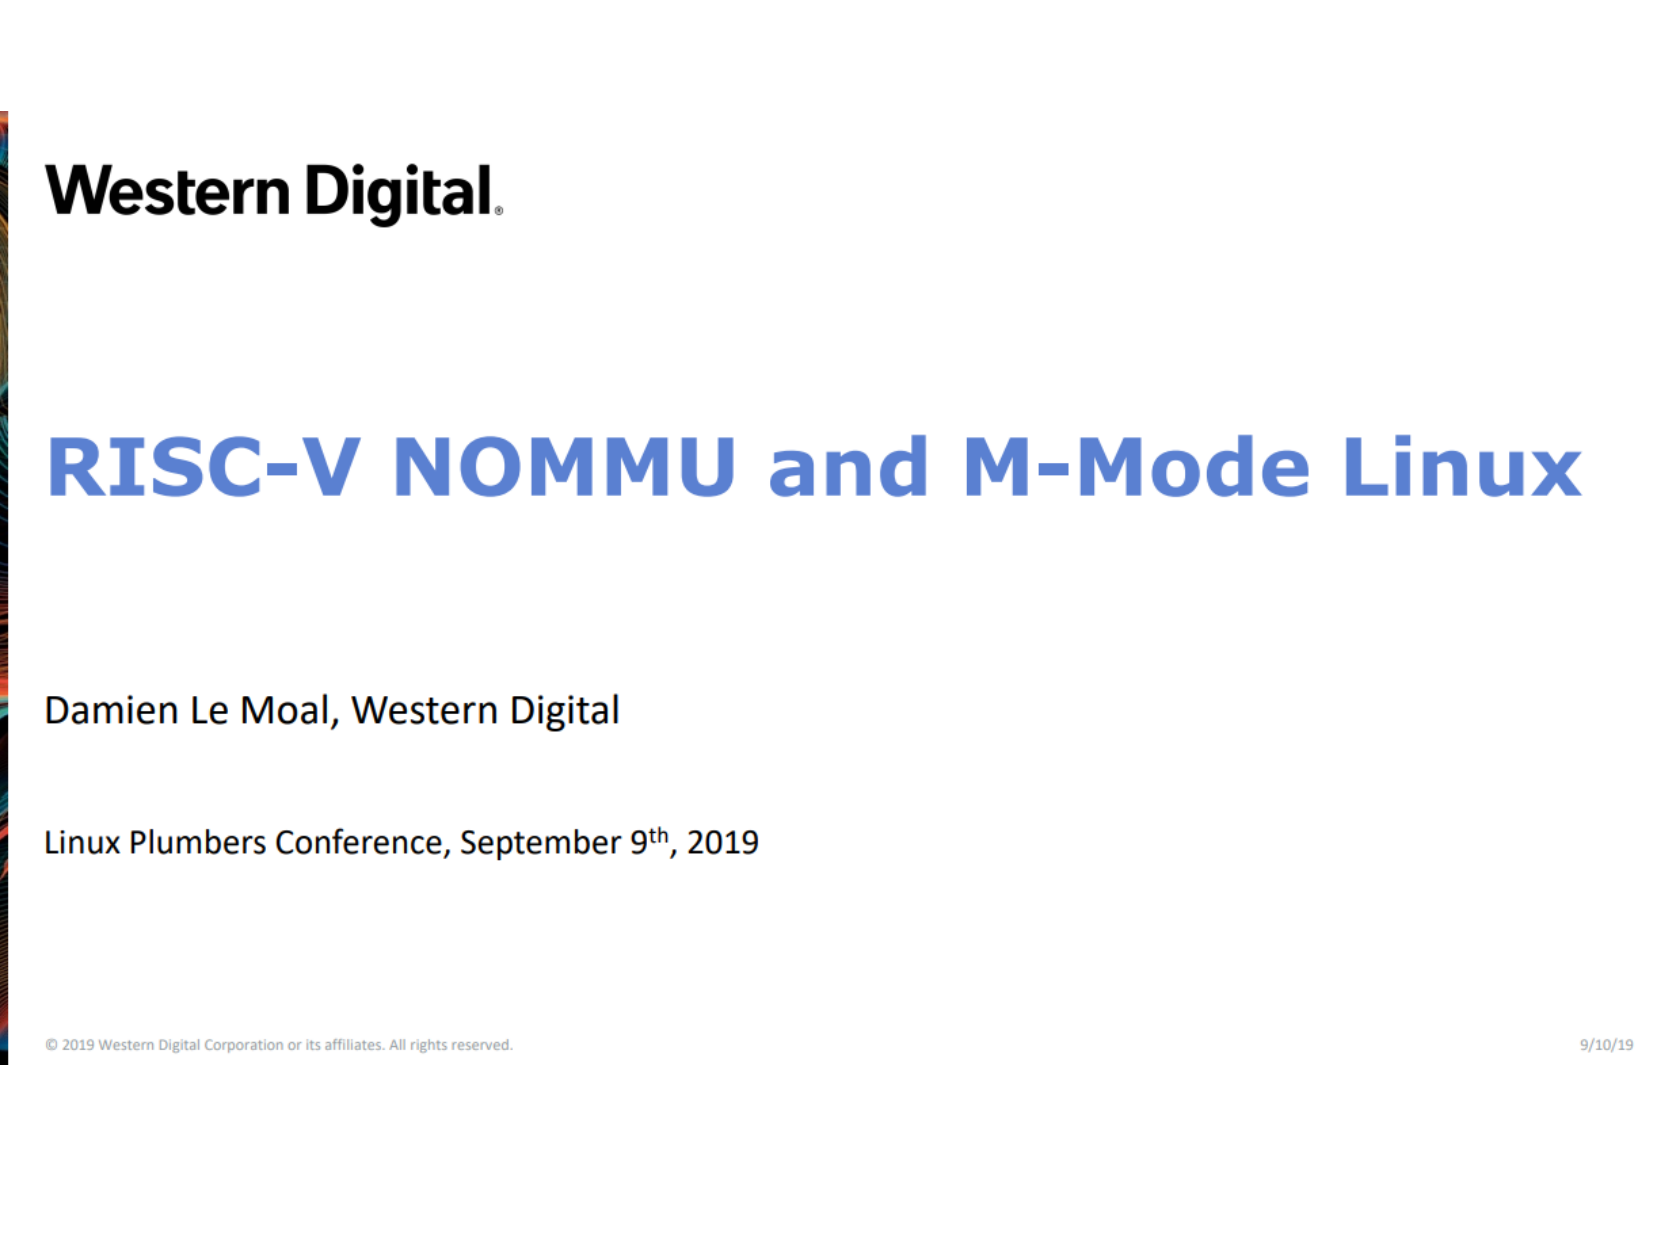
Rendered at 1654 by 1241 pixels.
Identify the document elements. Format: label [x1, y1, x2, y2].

picture [0, 111, 1654, 1066]
